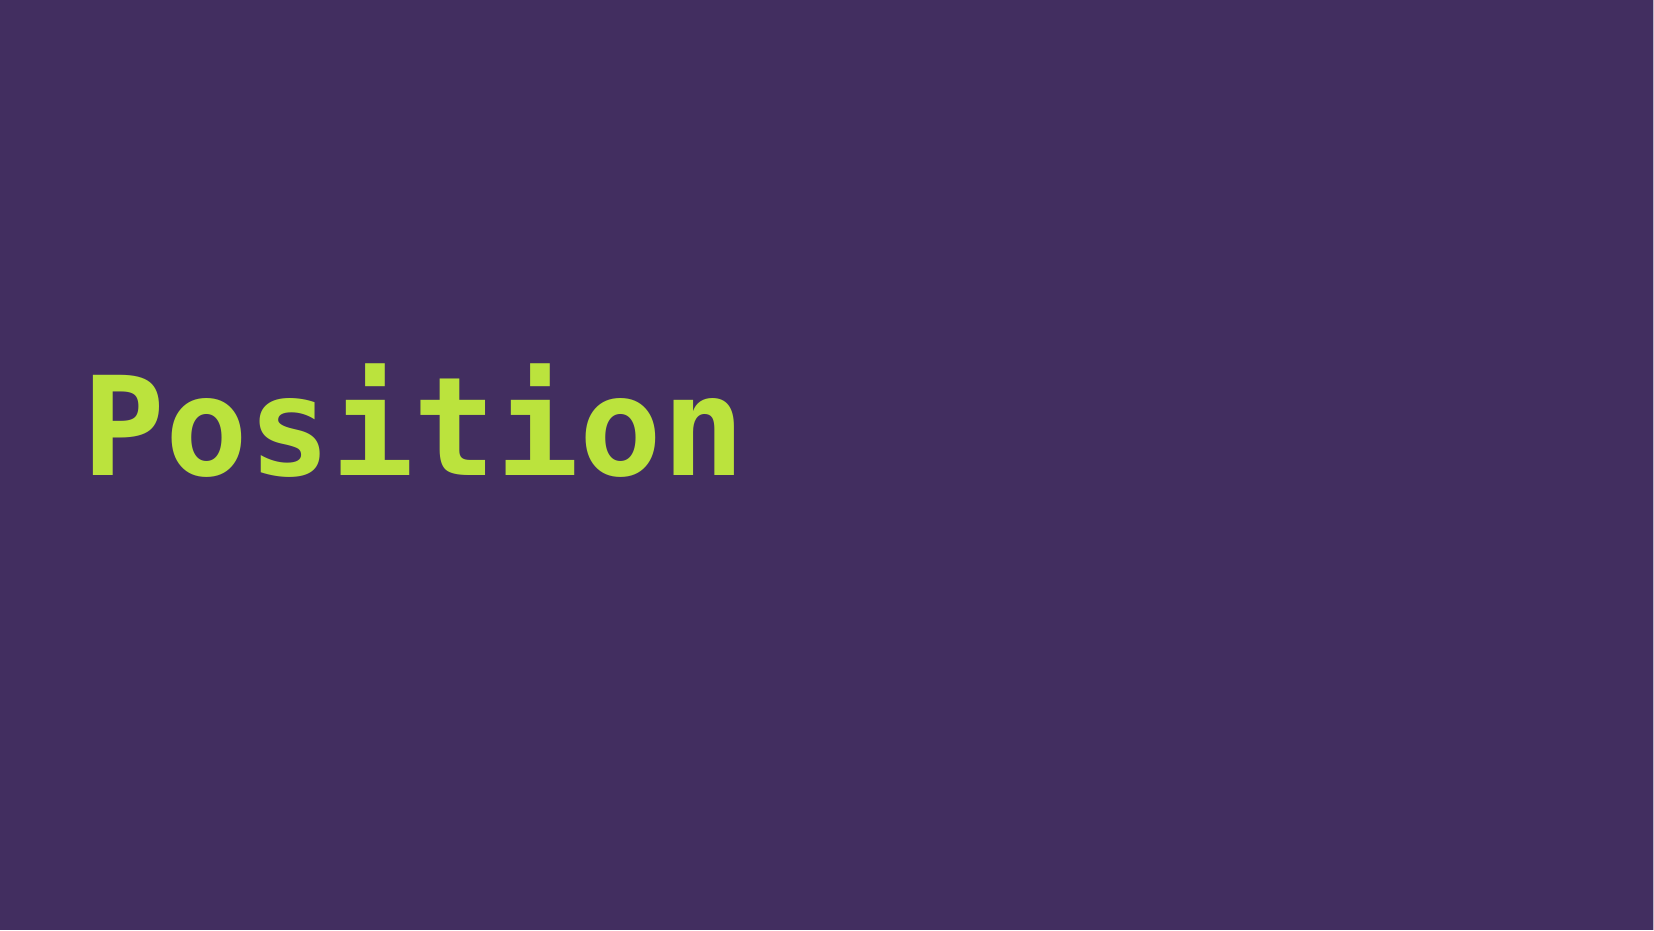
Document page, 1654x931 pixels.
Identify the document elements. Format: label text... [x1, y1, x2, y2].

title Position [82, 236, 1571, 621]
